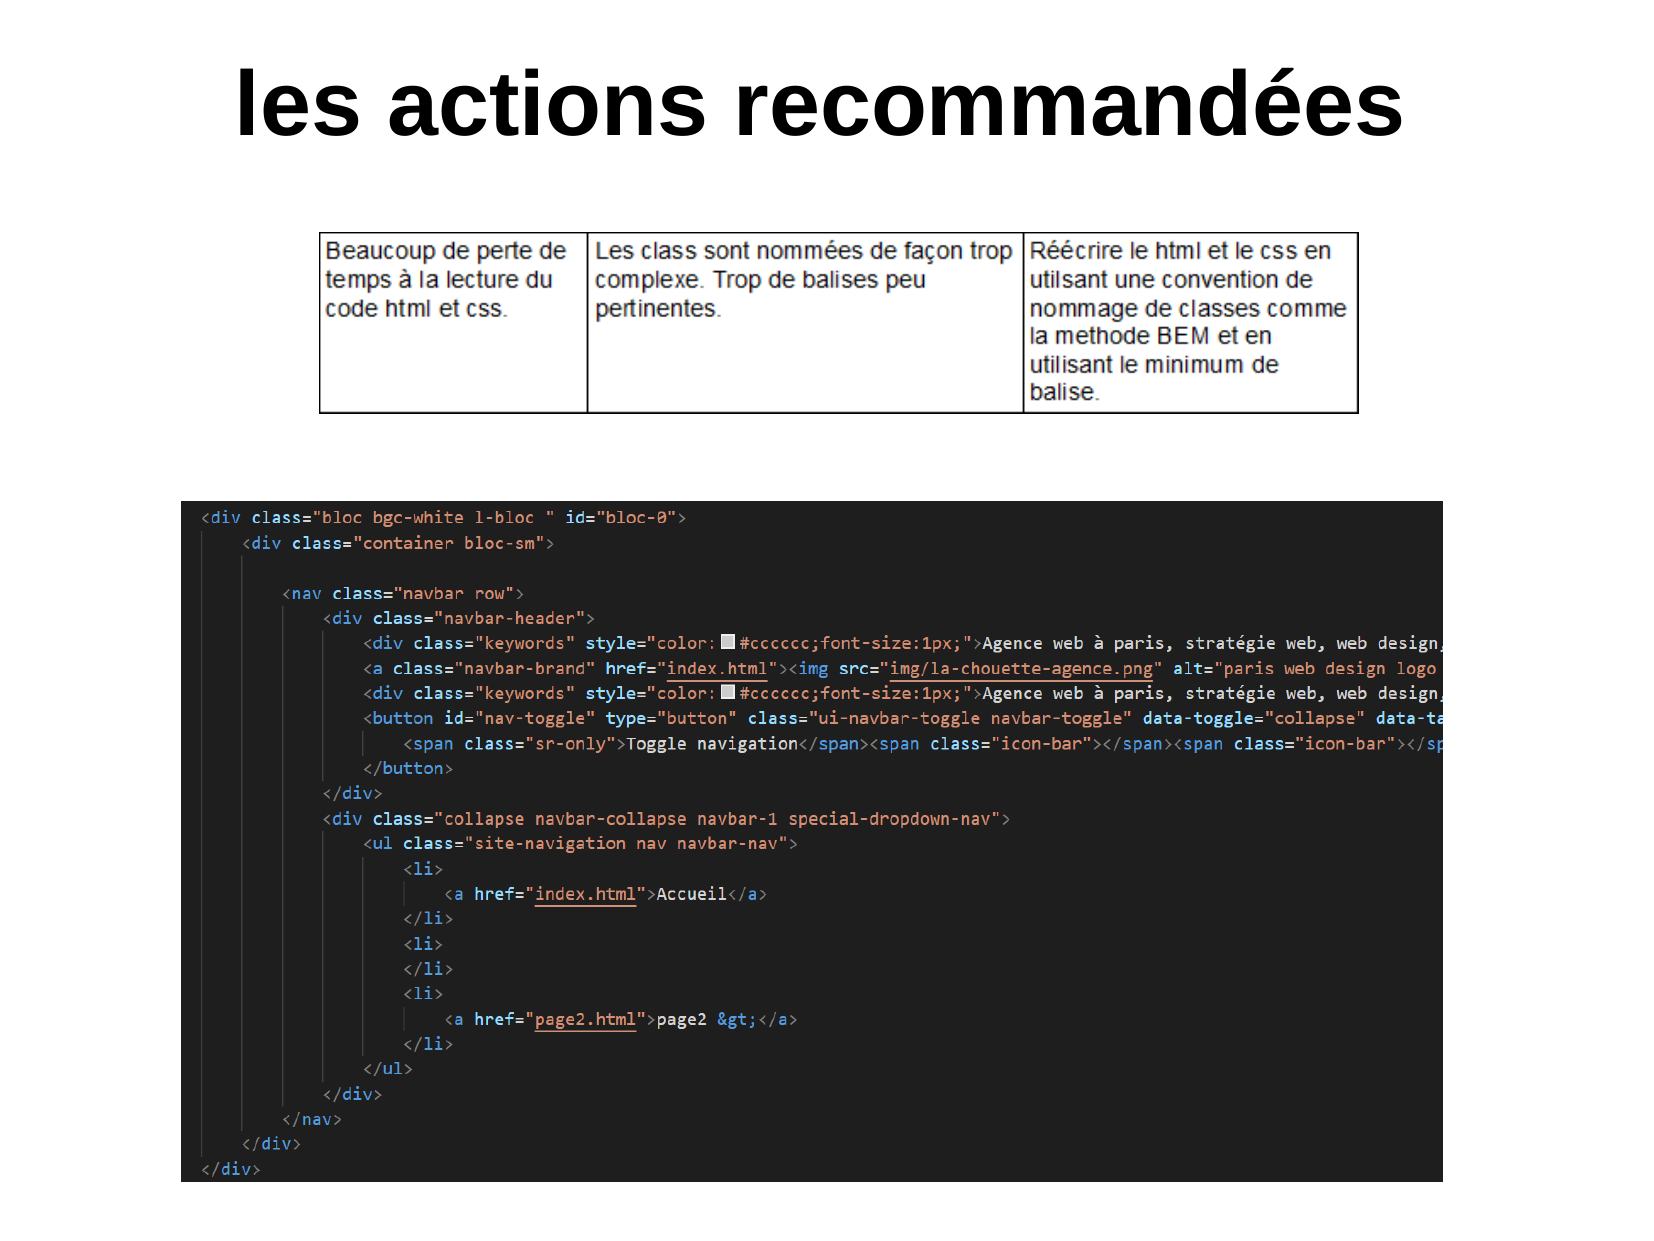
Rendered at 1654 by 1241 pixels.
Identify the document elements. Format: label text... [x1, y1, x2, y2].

title les actions recommandées [76, 0, 1565, 208]
picture [181, 501, 1443, 1182]
picture [319, 232, 1359, 414]
